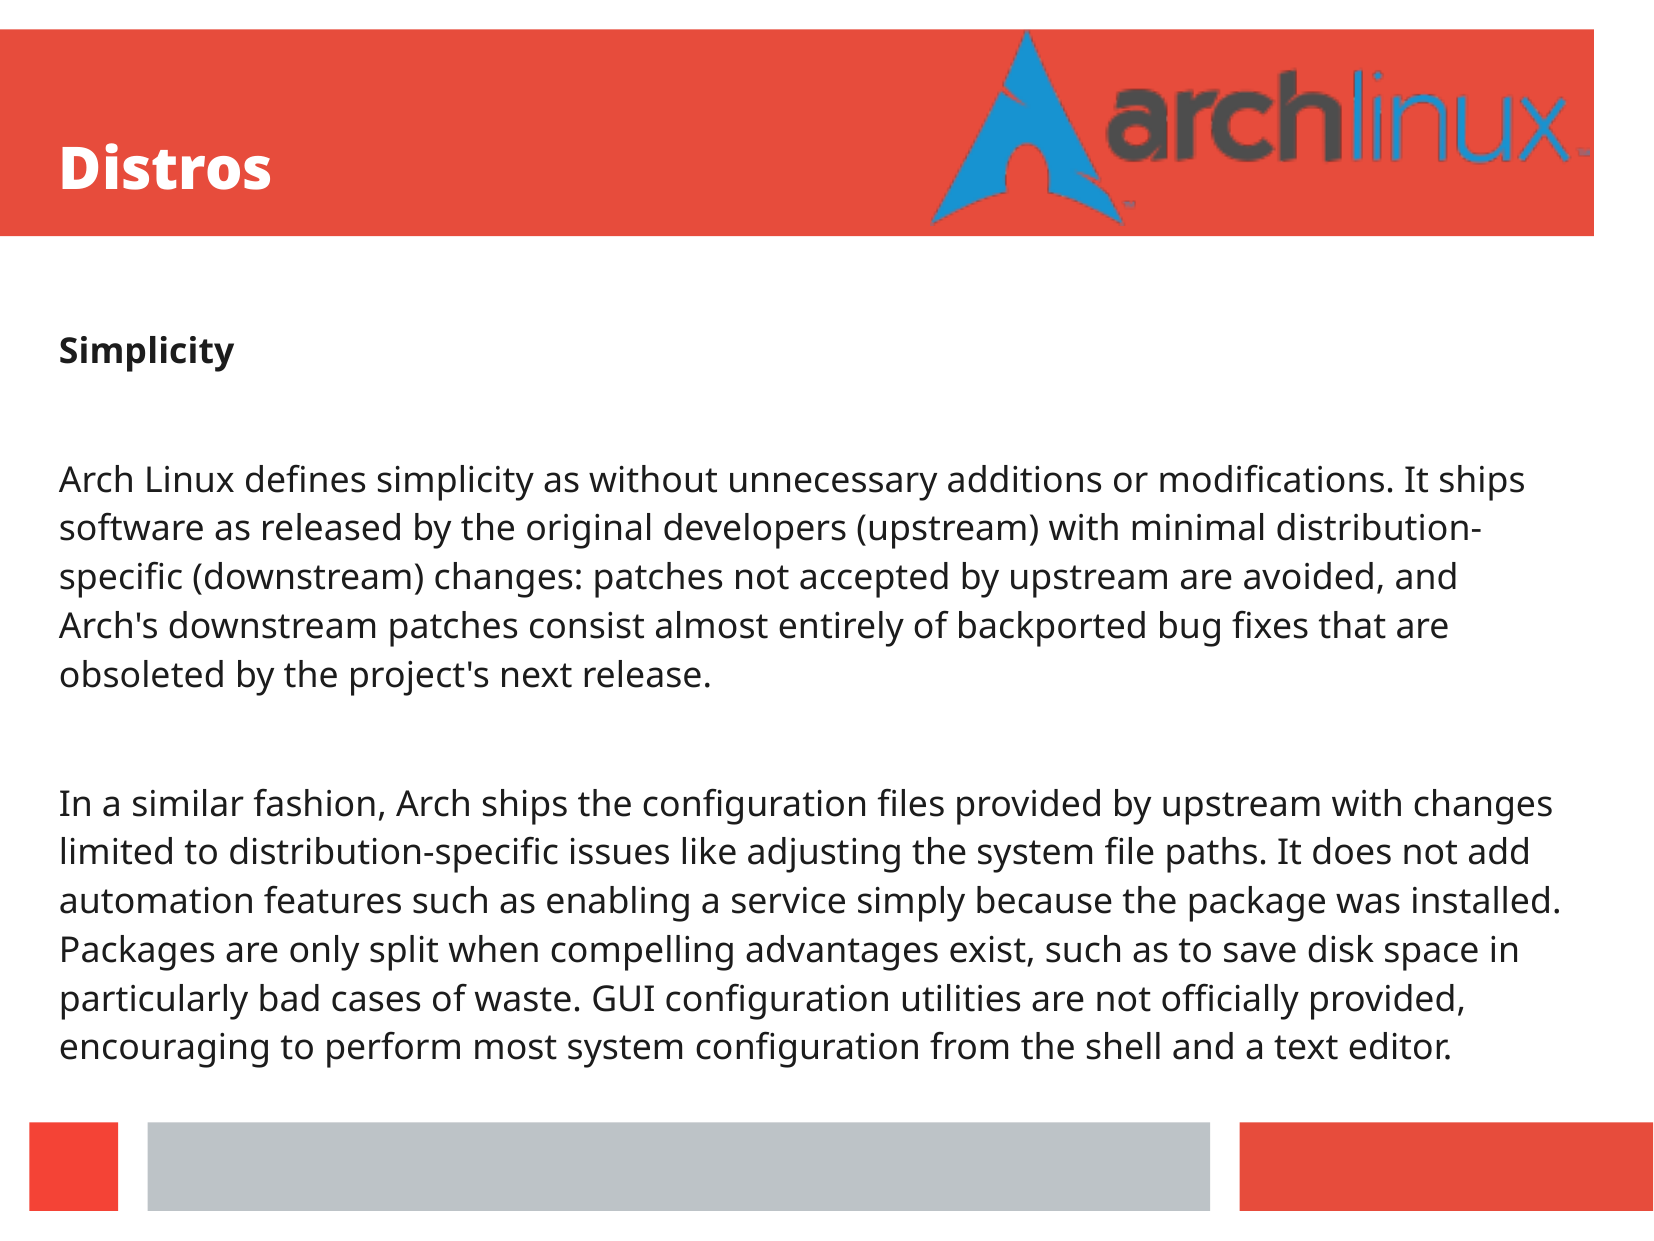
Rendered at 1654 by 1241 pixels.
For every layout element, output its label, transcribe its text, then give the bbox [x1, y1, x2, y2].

title Distros [58, 59, 930, 207]
picture [930, 29, 1590, 226]
list Simplicity Arch Linux defines simplicity as without unnecessary additions or modifications. It ships software as released by the original developers (upstream) with minimal distribution-specific (downstream) changes: patches not accepted by upstream are avoided, and Arch's downstream patches consist almost entirely of backported bug fixes that are obsoleted by the project's next release. In a similar fashion, Arch ships the configuration files provided by upstream with changes limited to distribution-specific issues like adjusting the system file paths. It does not add automation features such as enabling a service simply because the package was installed. Packages are only split when compelling advantages exist, such as to save disk space in particularly bad cases of waste. GUI configuration utilities are not officially provided, encouraging to perform most system configuration from the shell and a text editor. [58, 324, 1565, 1093]
title Distros [1590, 59, 1594, 207]
